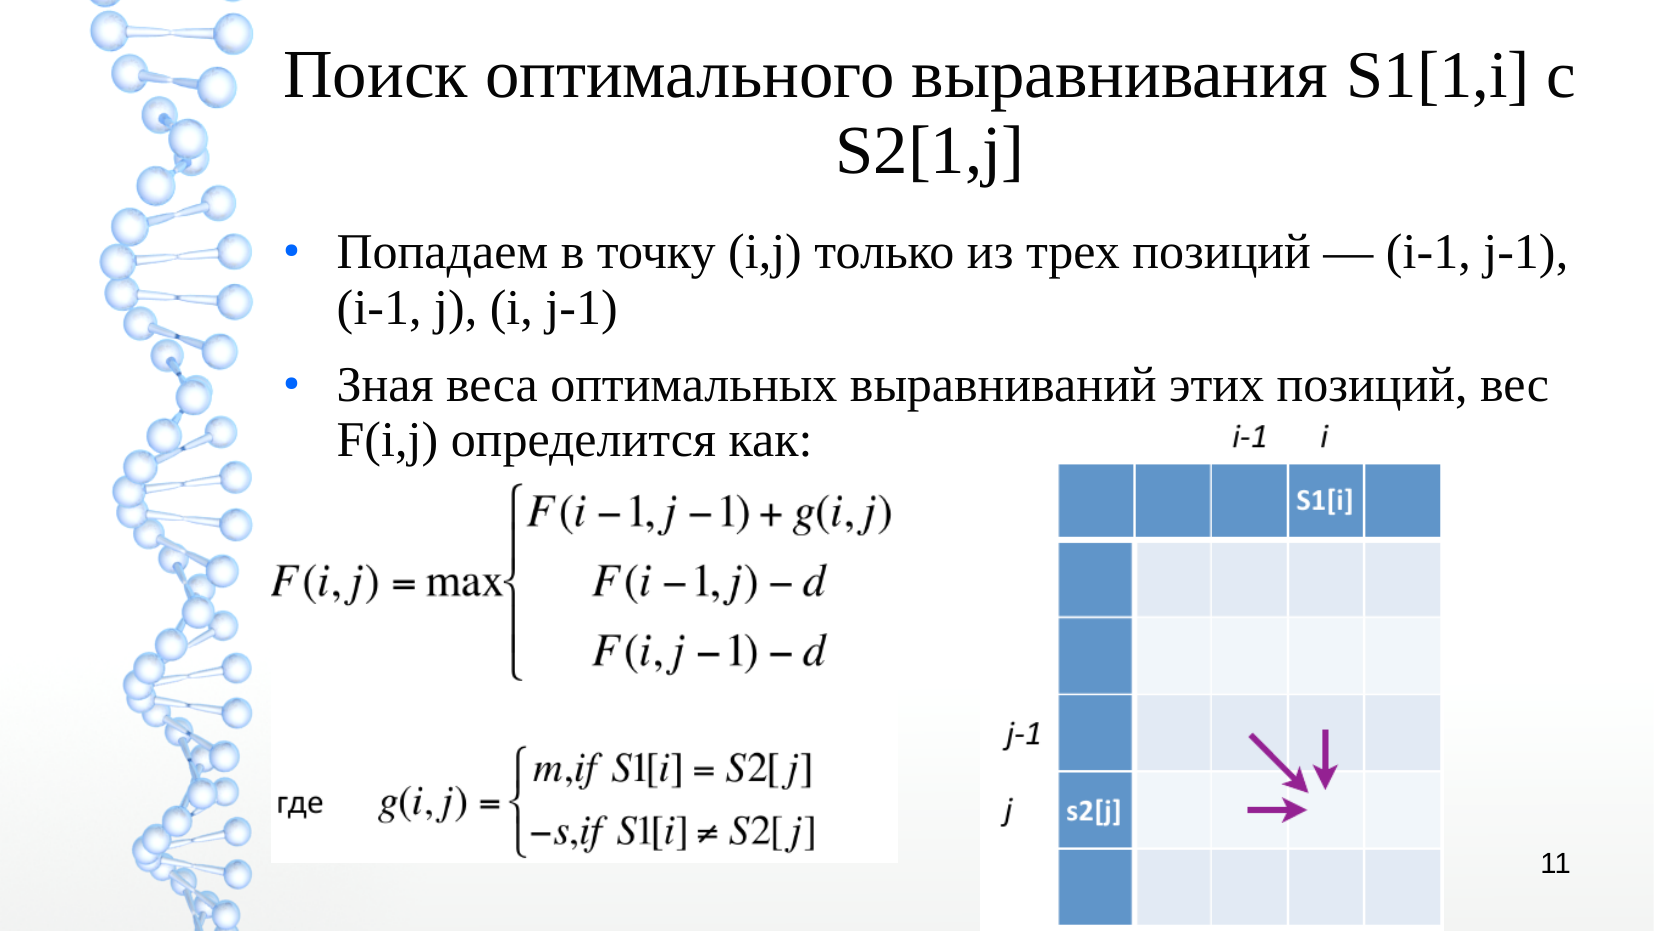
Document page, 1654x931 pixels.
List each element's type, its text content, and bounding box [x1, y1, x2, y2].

title Поиск оптимального выравнивания S1[1,i] с S2[1,j] [265, 35, 1595, 189]
picture [0, 0, 1654, 931]
list Попадаем в точку (i,j) только из трех позиций — (i-1, j-1), (i-1, j), (i, j-1) Зная веса оптимальных выравниваний этих позиций, вес F(i,j) определится как: [265, 224, 1595, 473]
